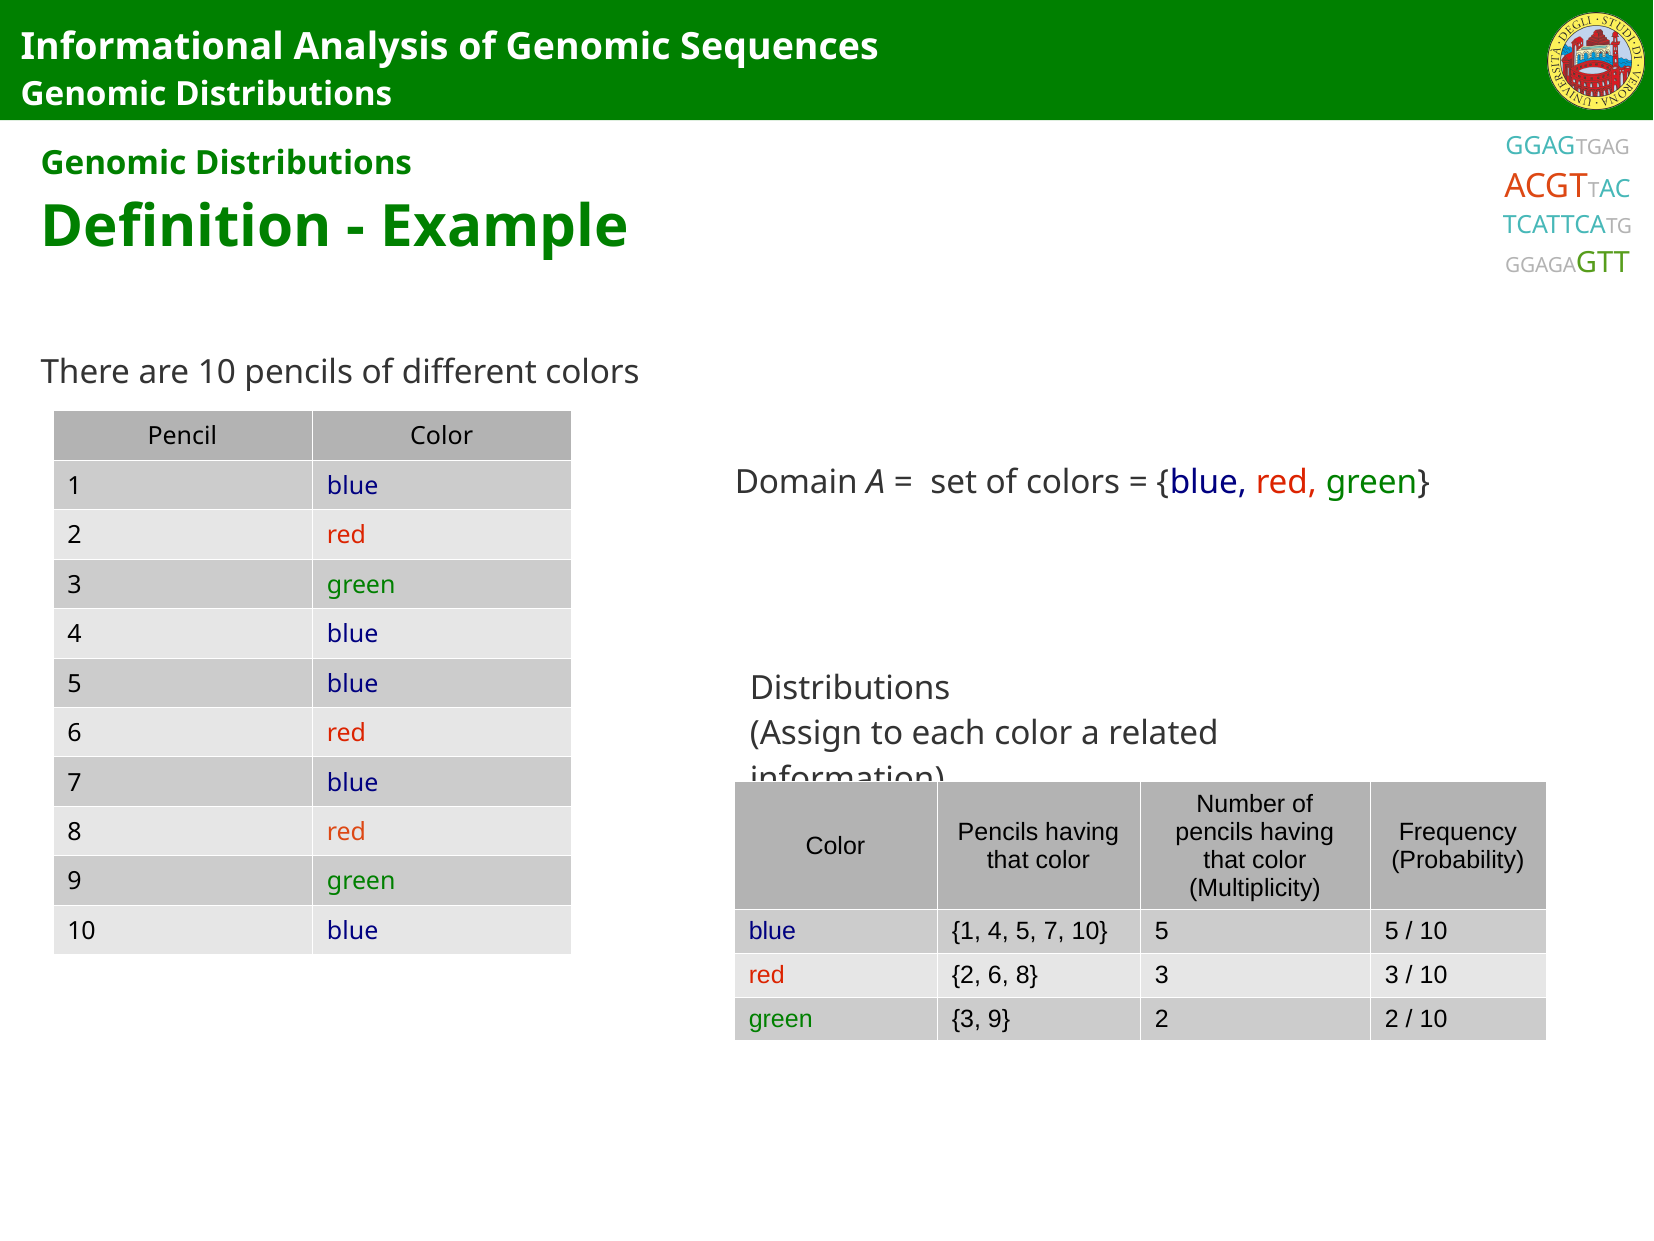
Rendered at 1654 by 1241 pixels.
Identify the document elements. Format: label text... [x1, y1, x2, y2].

picture [1547, 12, 1645, 110]
table_cell 7 [54, 757, 312, 806]
table_cell red [313, 708, 571, 756]
table_cell red [313, 510, 571, 559]
table_cell blue [313, 609, 571, 658]
text_box Domain A = set of colors = {blue, red, green} [720, 450, 1456, 536]
table_cell 4 [54, 609, 312, 658]
table_cell 2 / 10 [1371, 998, 1546, 1040]
table_cell green [313, 560, 571, 608]
table_header Frequency (Probability) [1371, 782, 1546, 909]
table_cell 5 [1141, 910, 1370, 953]
table_header Color [735, 782, 937, 909]
table_header Pencil [54, 411, 312, 460]
text_box Genomic Distributions Definition - Example There are 10 pencils of different colors [25, 131, 1621, 358]
table_cell 2 [1141, 998, 1370, 1040]
table_header Color [313, 411, 571, 460]
table_cell {1, 4, 5, 7, 10} [938, 910, 1140, 953]
table_cell blue [313, 659, 571, 707]
table_cell 5 [54, 659, 312, 707]
table_cell red [313, 807, 571, 855]
text_box Distributions (Assign to each color a related information) [735, 656, 1426, 747]
table_header Pencils having that color [938, 782, 1140, 909]
table_cell 5 / 10 [1371, 910, 1546, 953]
text_box Informational Analysis of Genomic Sequences Genomic Distributions [5, 11, 1416, 107]
table_cell green [313, 856, 571, 905]
table_cell blue [313, 461, 571, 509]
table_cell red [735, 954, 937, 997]
table_cell 6 [54, 708, 312, 756]
text_box GGAGTGAGACGTTACTCATTCATGGGAGAGTT [1485, 120, 1651, 263]
table_cell {2, 6, 8} [938, 954, 1140, 997]
table_cell 8 [54, 807, 312, 855]
text_box [0, 0, 1653, 121]
table_cell blue [313, 757, 571, 806]
table_cell blue [313, 906, 571, 954]
table_cell 9 [54, 856, 312, 905]
table_cell 3 [54, 560, 312, 608]
table_cell 3 / 10 [1371, 954, 1546, 997]
table_cell 2 [54, 510, 312, 559]
table_cell 10 [54, 906, 312, 954]
table_cell 1 [54, 461, 312, 509]
table_cell green [735, 998, 937, 1040]
table_cell 3 [1141, 954, 1370, 997]
table_cell blue [735, 910, 937, 953]
table_header Number of pencils having that color (Multiplicity) [1141, 782, 1370, 909]
table_cell {3, 9} [938, 998, 1140, 1040]
